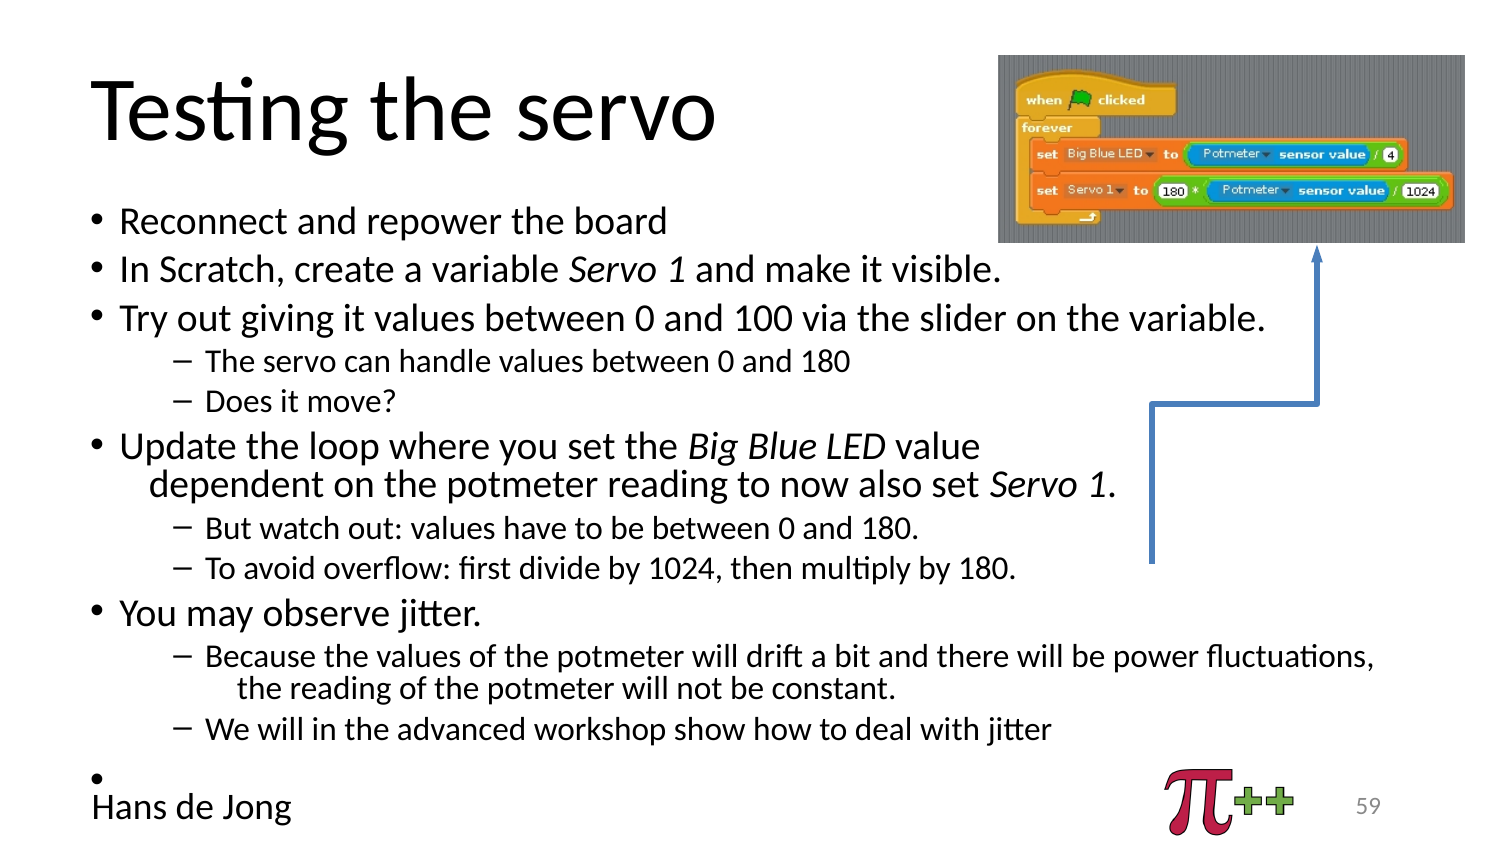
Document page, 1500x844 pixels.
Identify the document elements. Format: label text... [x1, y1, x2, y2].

title Testing the servo [75, 33, 1426, 175]
list Reconnect and repower the board In Scratch, create a variable Servo 1 and make it visible. Try out giving it values between 0 and 100 via the slider on the variable. The servo can handle values between 0 and 180 Does it move? Update the loop where you set the Big Blue LED value dependent on the potmeter reading to now also set Servo 1. But watch out: values have to be between 0 and 180. To avoid overflow: first divide by 1024, then multiply by 180. You may observe jitter. Because the values of the potmeter will drift a bit and there will be power fluctuations, the reading of the potmeter will not be constant. We will in the advanced workshop show how to deal with jitter [75, 196, 1426, 754]
text_box 59 [1340, 782, 1426, 827]
picture [998, 55, 1465, 243]
